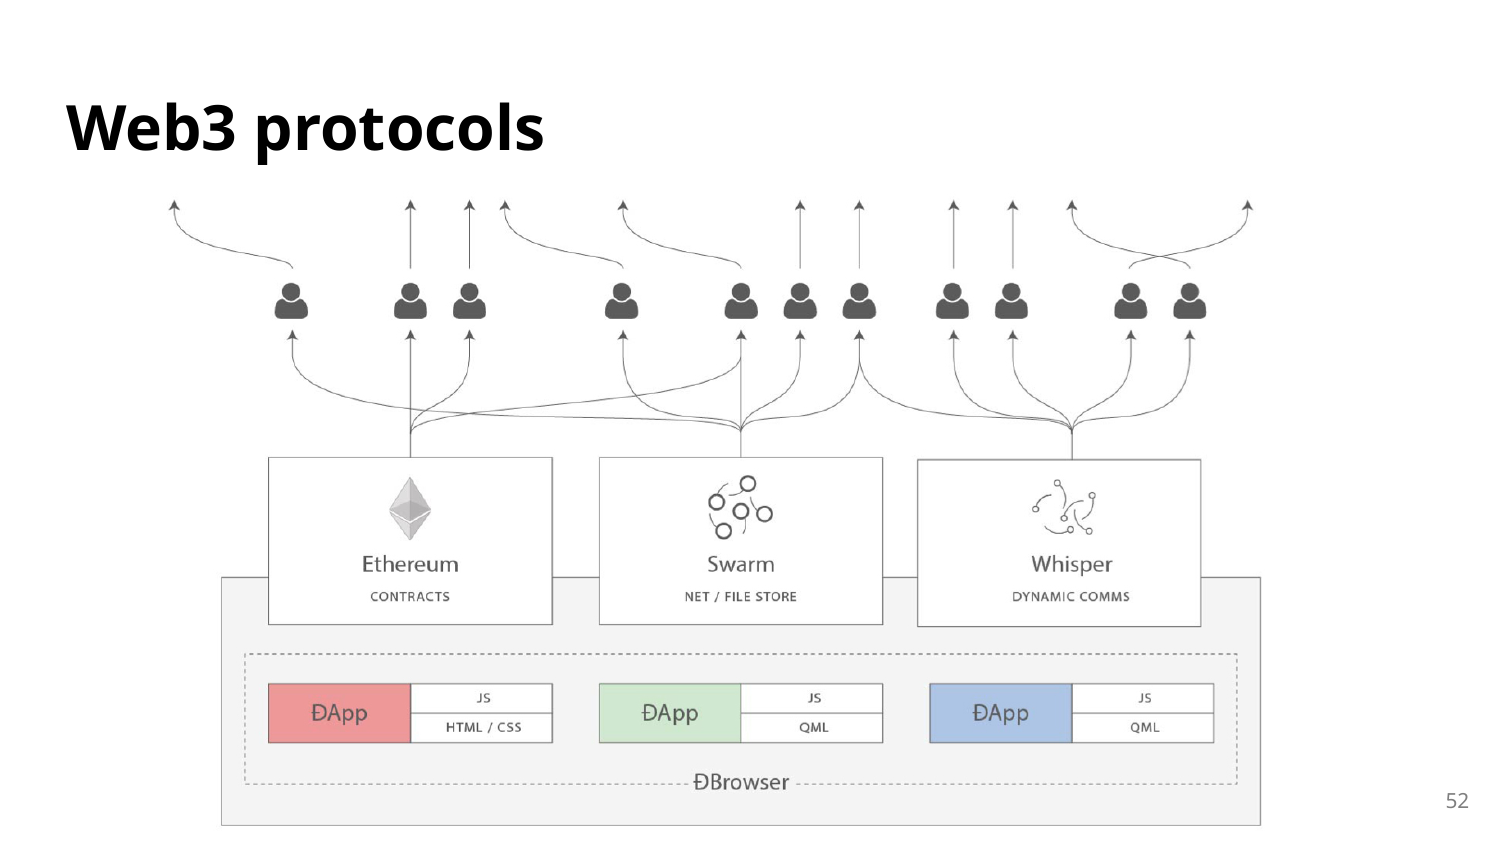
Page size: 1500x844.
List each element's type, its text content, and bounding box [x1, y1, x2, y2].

slide_number <number> [1394, 769, 1484, 834]
picture [149, 175, 1287, 844]
title Web3 protocols [51, 72, 1449, 176]
